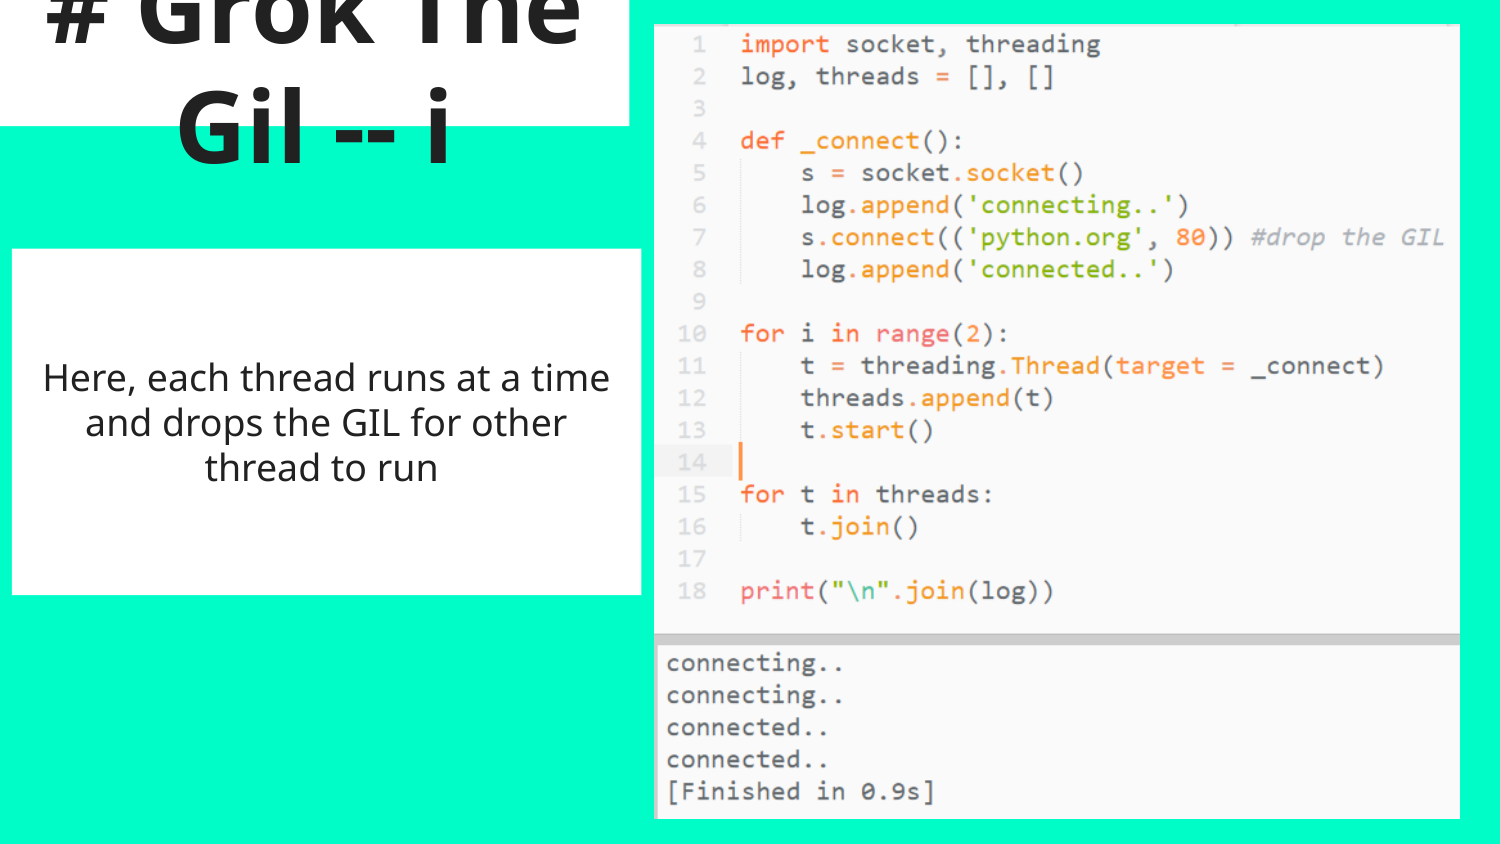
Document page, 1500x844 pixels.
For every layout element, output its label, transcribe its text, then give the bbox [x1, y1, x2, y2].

picture [654, 24, 1460, 819]
title # Grok The Gil -- i [0, 0, 630, 127]
title Here, each thread runs at a time and drops the GIL for other thread to run [11, 248, 642, 596]
